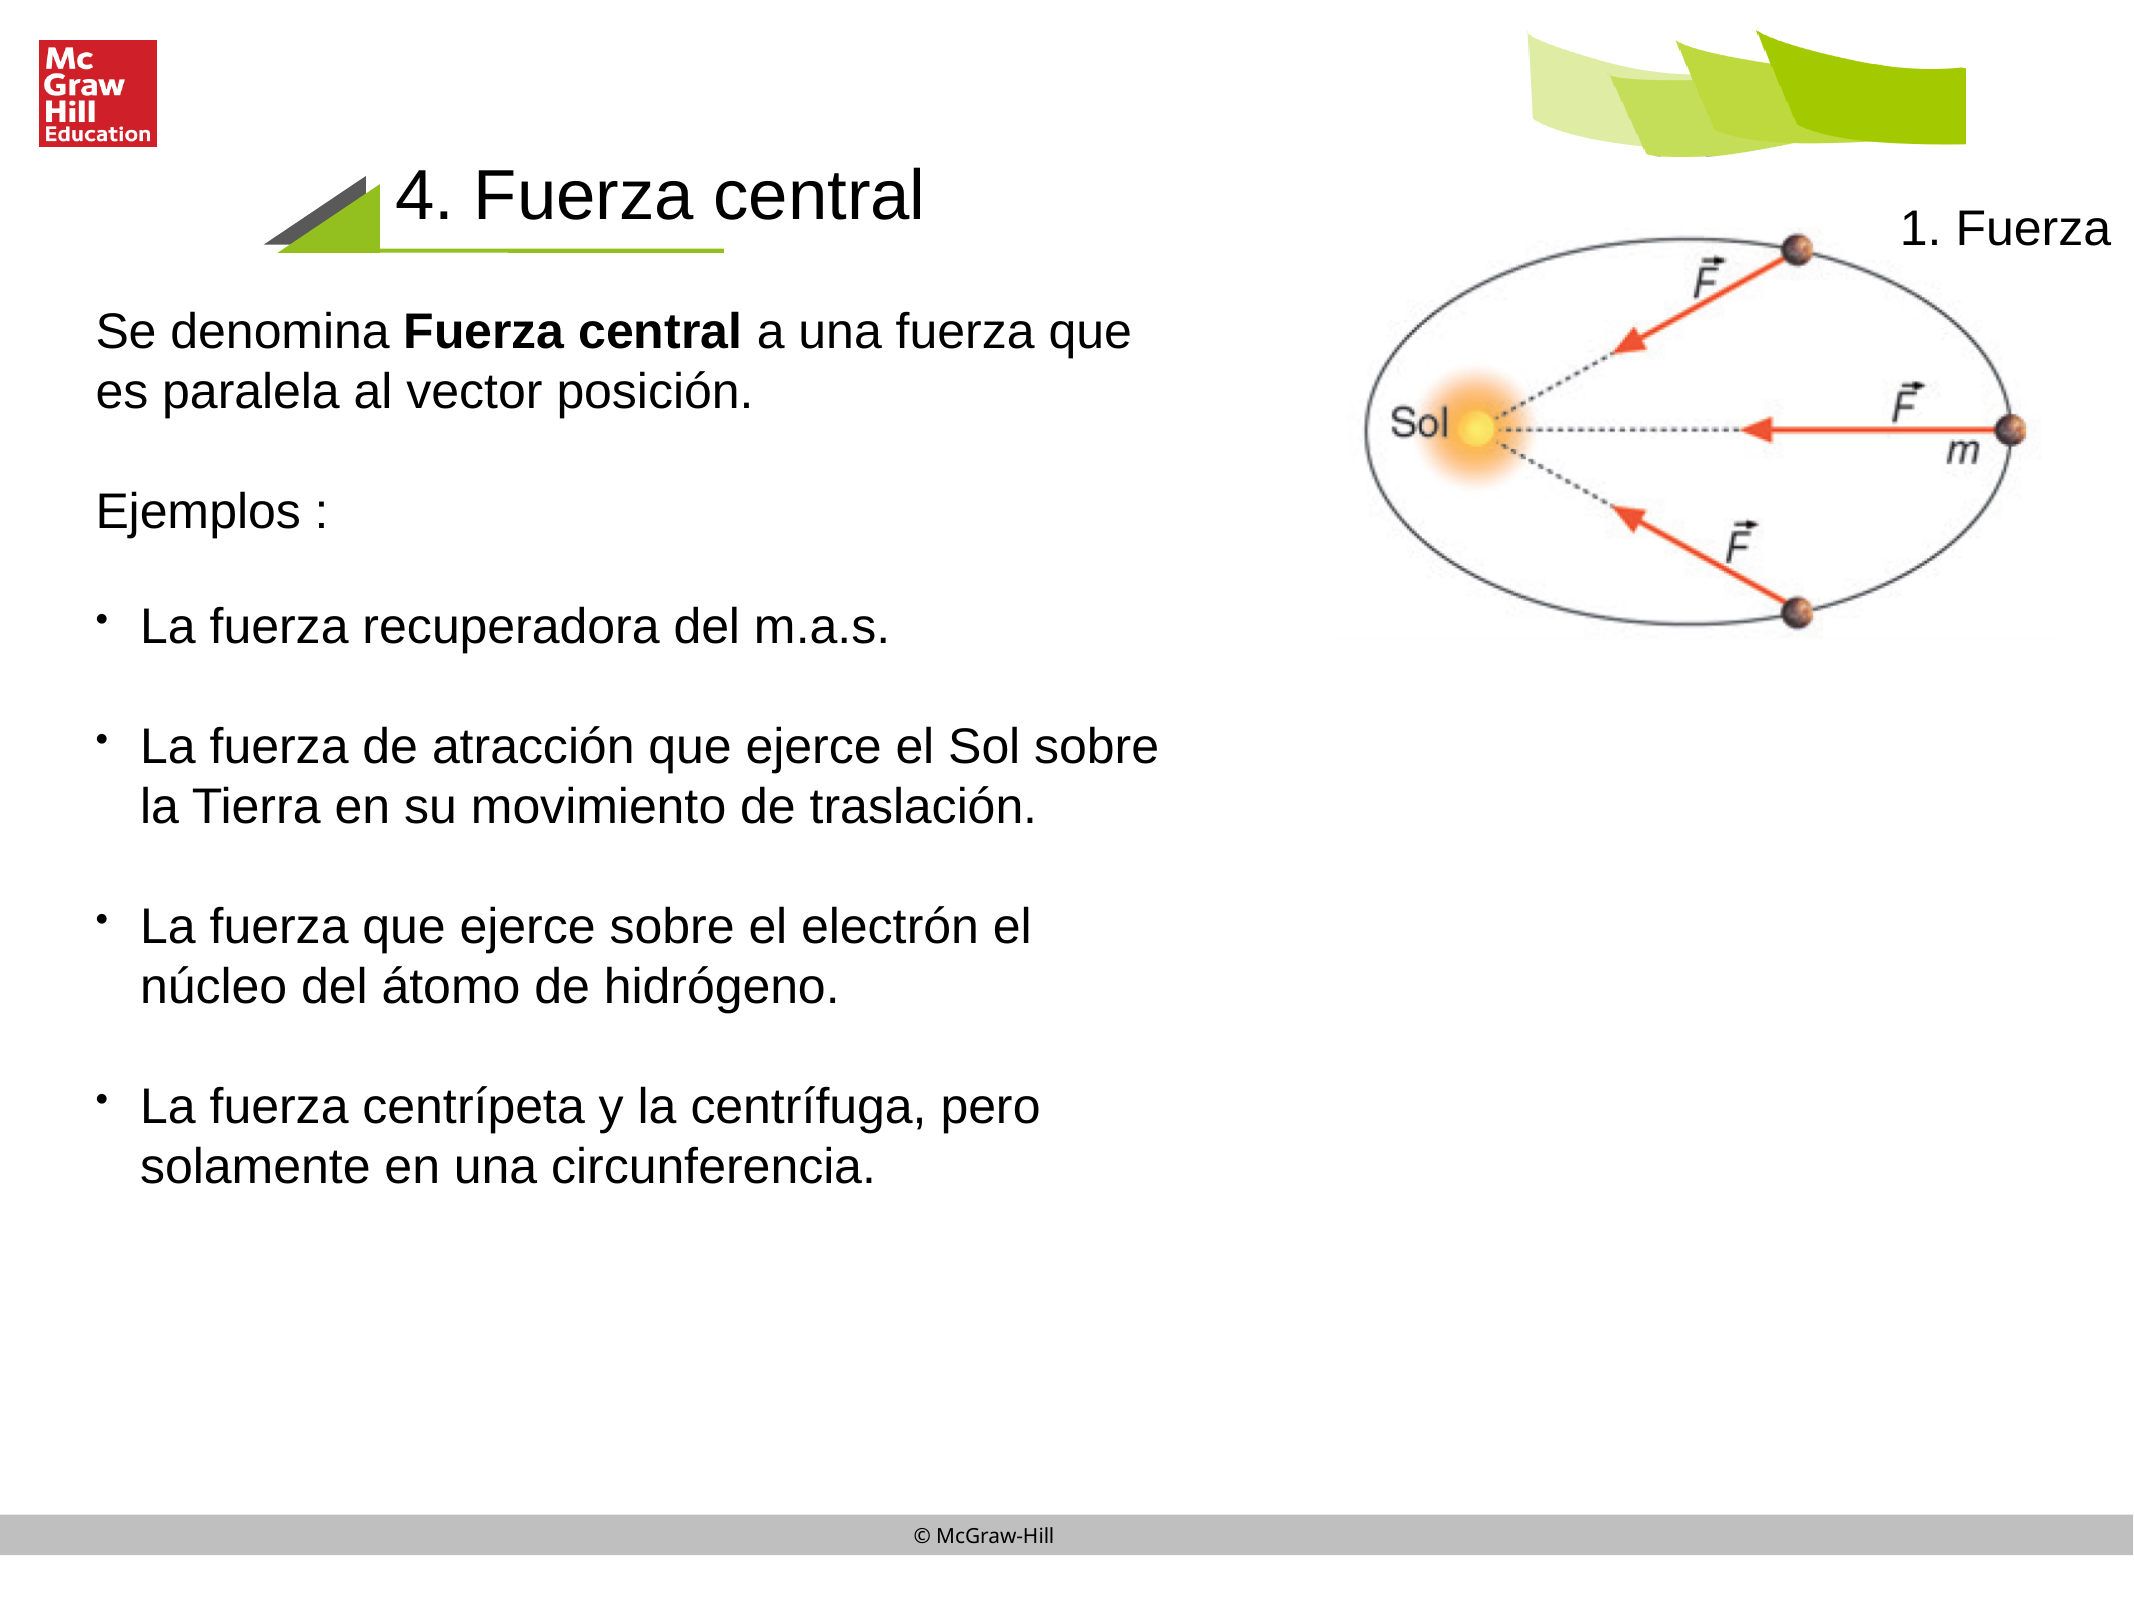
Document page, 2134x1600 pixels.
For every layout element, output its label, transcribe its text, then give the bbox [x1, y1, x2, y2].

picture [1338, 227, 2055, 640]
text_box [263, 175, 380, 253]
picture [39, 40, 157, 147]
text_box 1. Fuerza [1891, 186, 2120, 264]
text_box Se denomina Fuerza central a una fuerza que es paralela al vector posición. Ejemplos : La fuerza recuperadora del m.a.s. La fuerza de atracción que ejerce el Sol sobre la Tierra en su movimiento de traslación. La fuerza que ejerce sobre el electrón el núcleo del átomo de hidrógeno. La fuerza centrípeta y la centrífuga, pero solamente en una circunferencia. [87, 290, 1199, 1203]
text_box [0, 1514, 2134, 1556]
text_box © McGraw-Hill [707, 1514, 1261, 1555]
text_box 4. Fuerza central [387, 140, 935, 243]
picture [1387, 30, 1966, 157]
